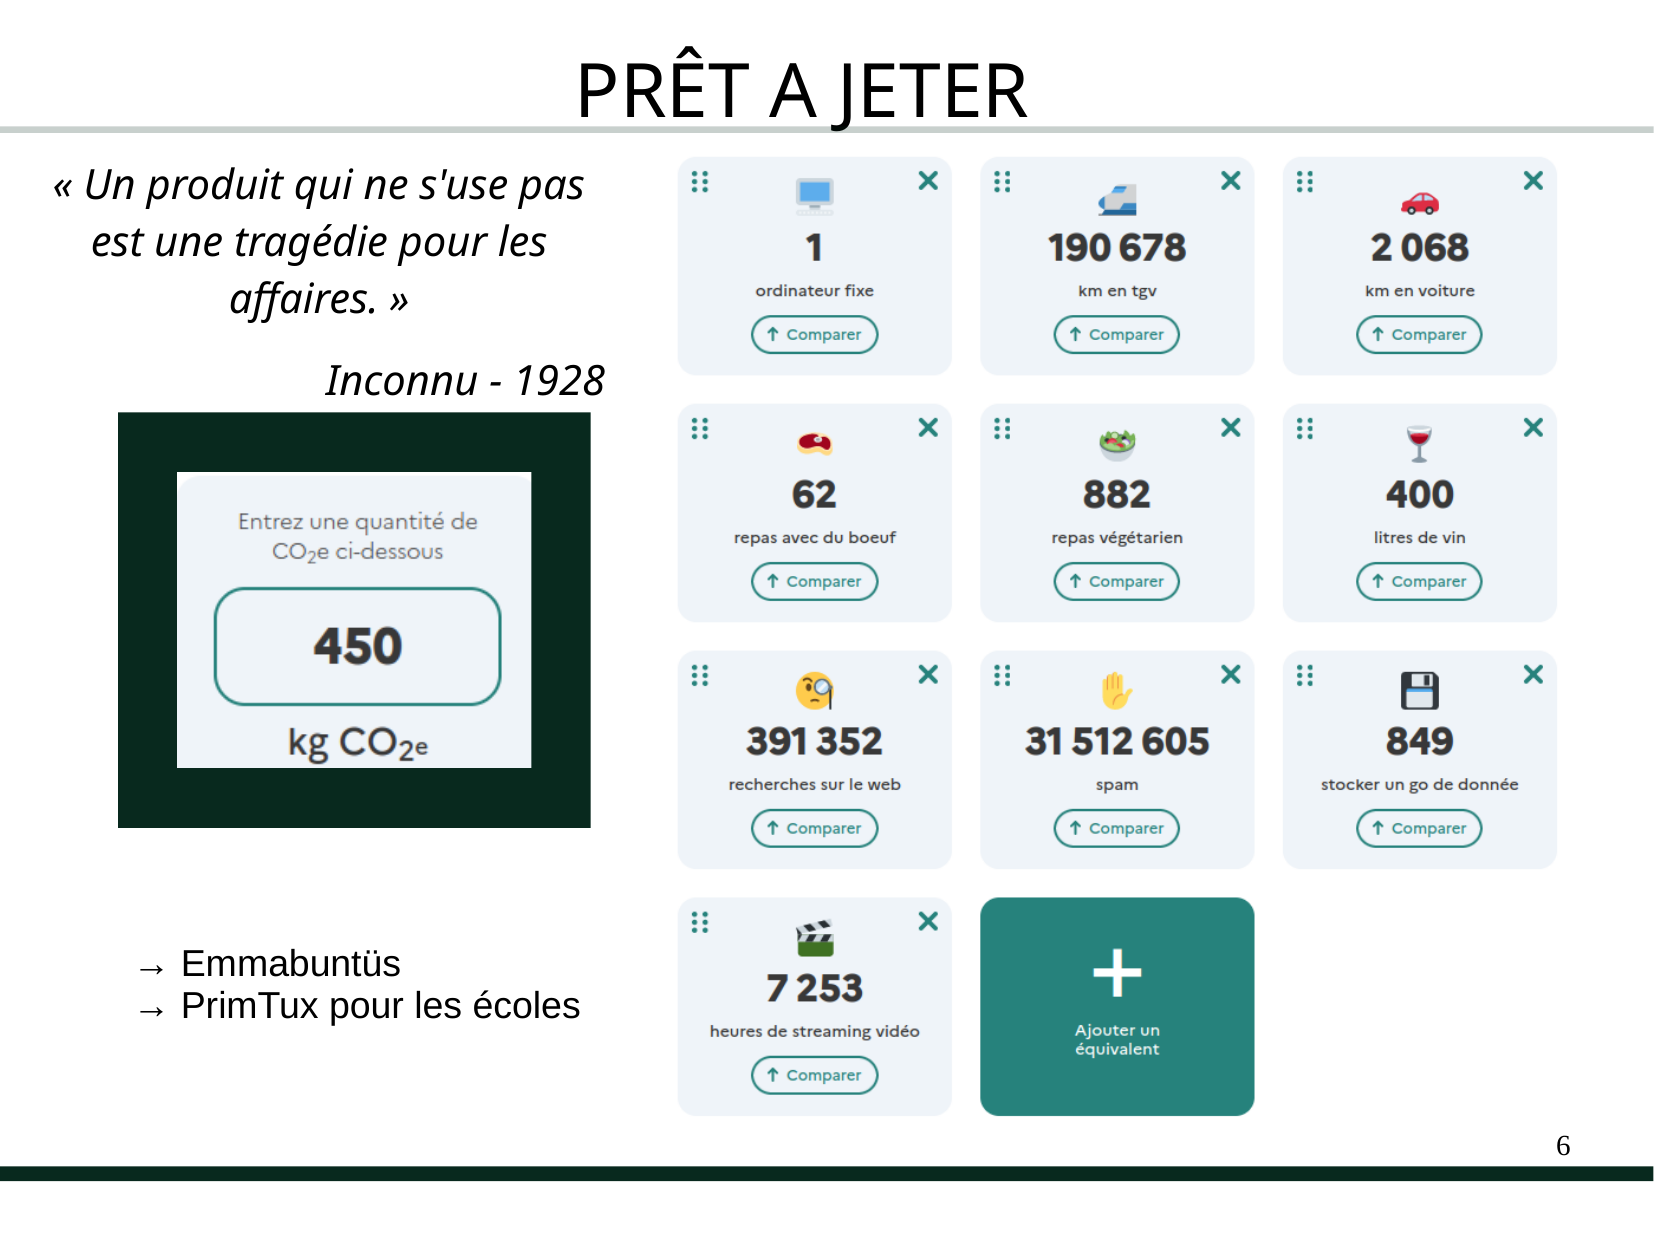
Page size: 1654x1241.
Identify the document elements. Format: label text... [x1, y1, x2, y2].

text_box PRÊT A JETER [559, 29, 1094, 126]
text_box « Un produit qui ne s'use pas est une tragédie pour les affaires. » Inconnu - 1928 [18, 147, 621, 329]
picture [627, 138, 1595, 1123]
picture [177, 472, 532, 768]
text_box [0, 126, 1654, 133]
text_box [118, 412, 591, 828]
text_box [0, 1166, 1654, 1182]
text_box → Emmabuntüs → PrimTux pour les écoles [118, 934, 596, 1034]
